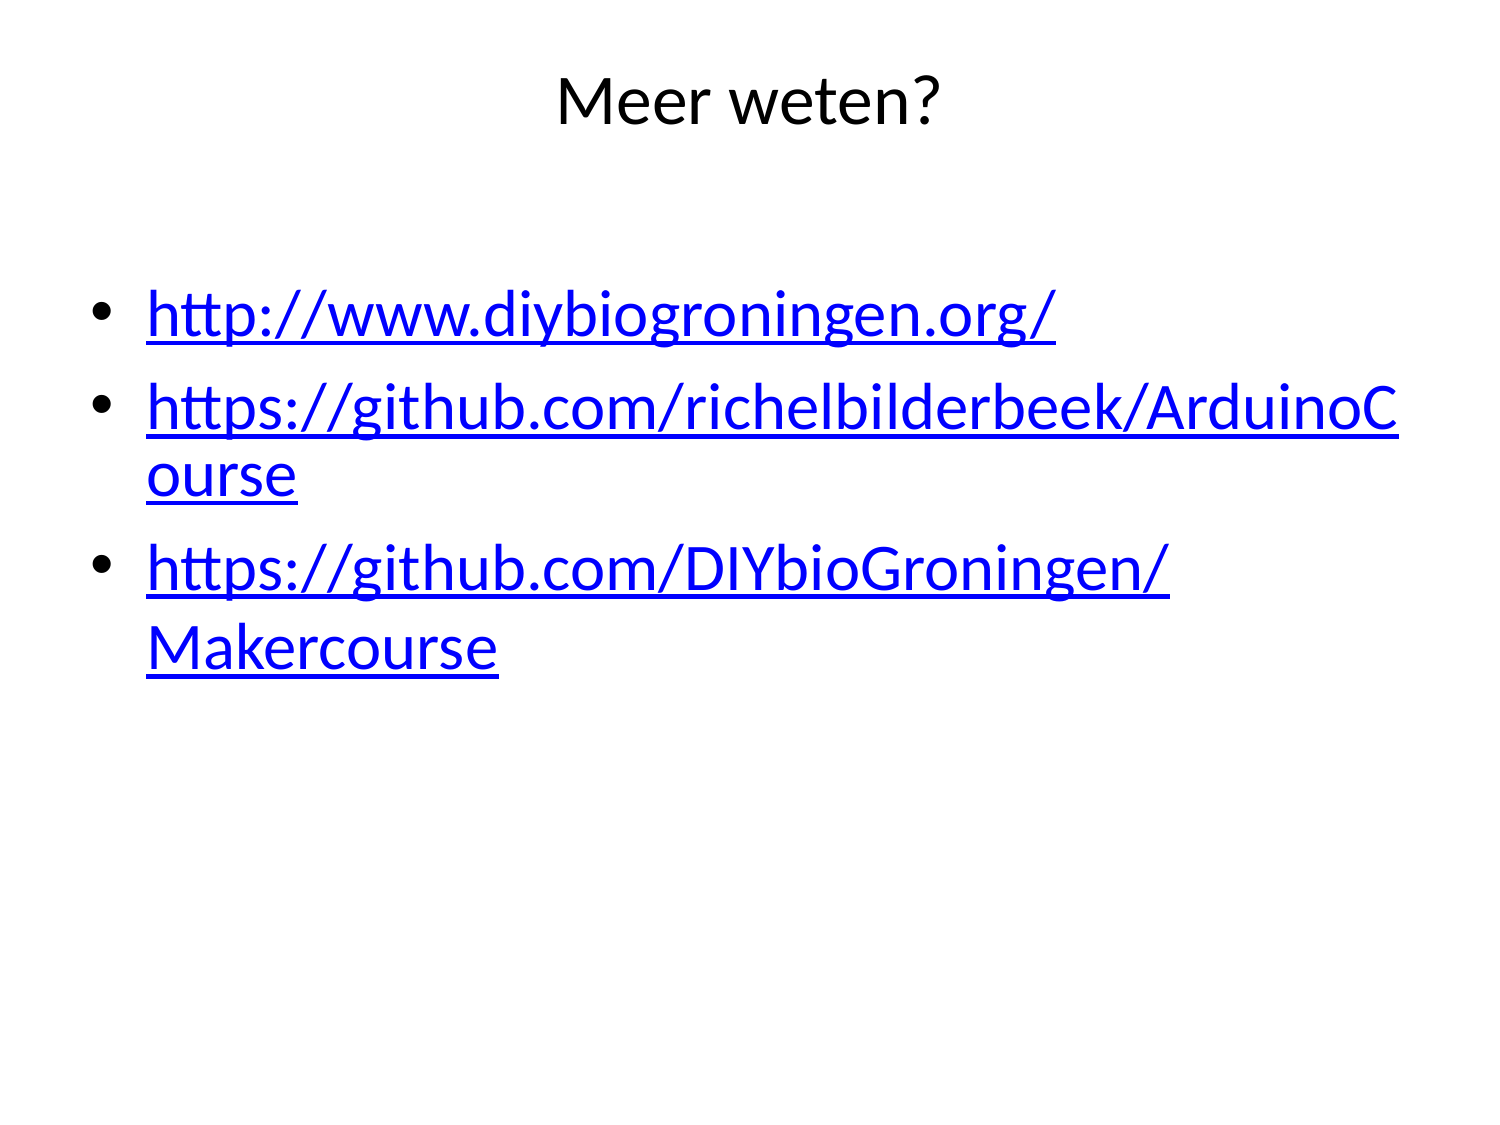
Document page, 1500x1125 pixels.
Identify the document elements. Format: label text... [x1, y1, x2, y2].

title Meer weten? [75, 45, 1425, 233]
list http://www.diybiogroningen.org/ https://github.com/richelbilderbeek/ArduinoCourse https://github.com/DIYbioGroningen/Makercourse [75, 262, 1425, 1005]
